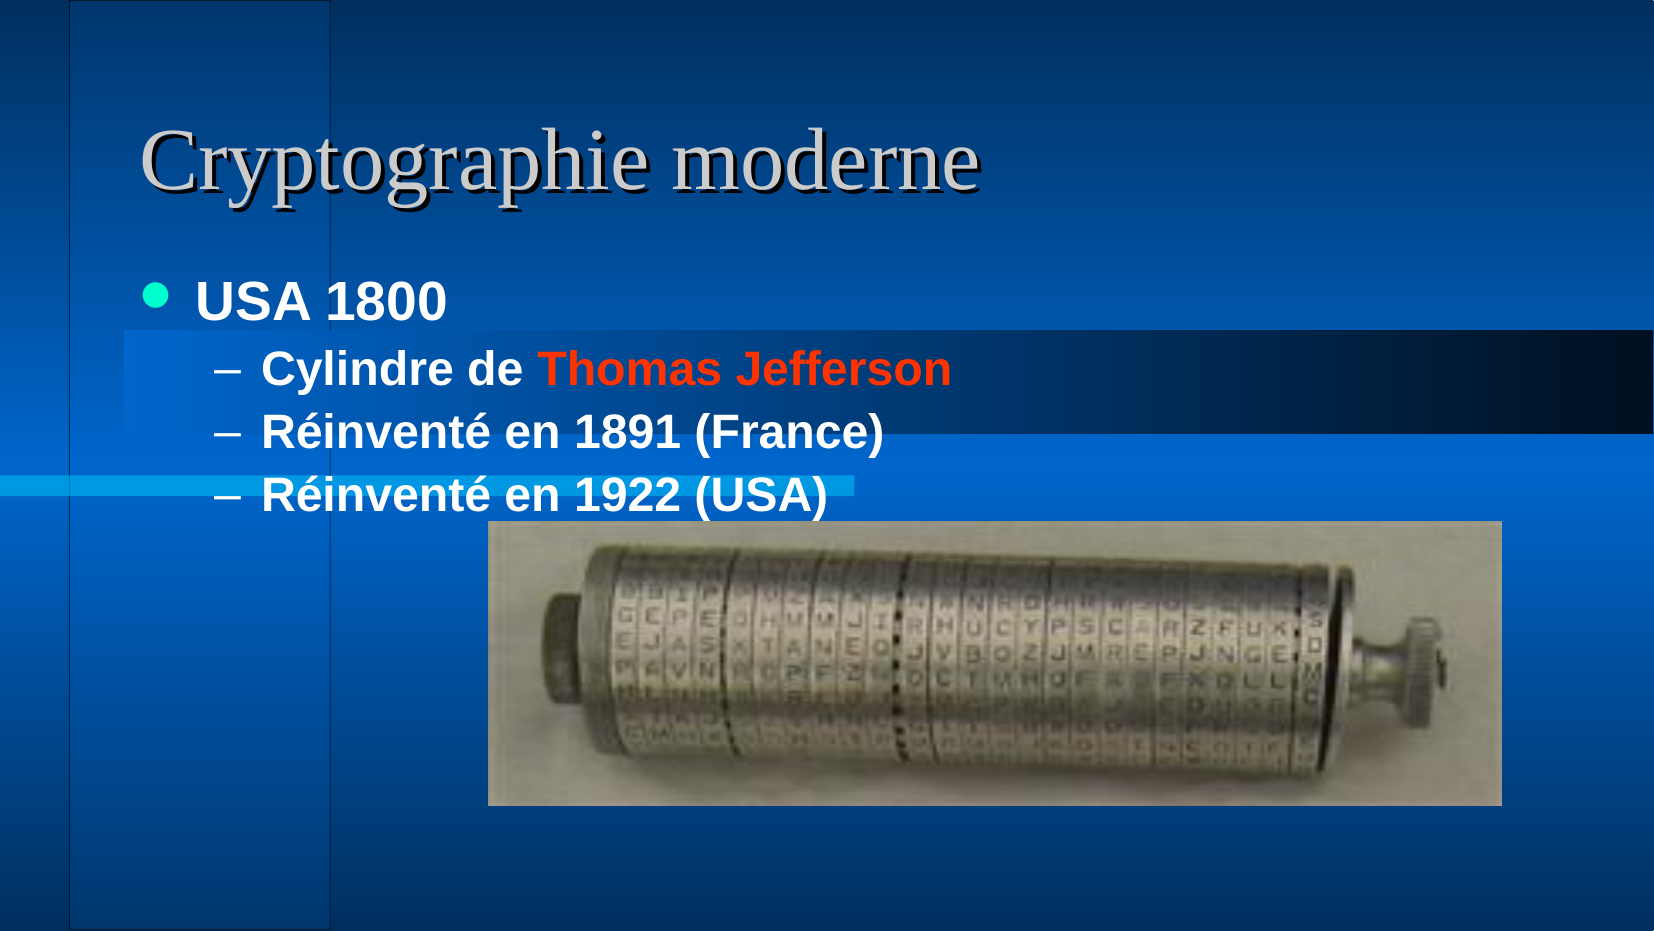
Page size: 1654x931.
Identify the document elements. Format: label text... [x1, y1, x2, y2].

title Cryptographie moderne [124, 82, 1530, 238]
list USA 1800 Cylindre de Thomas Jefferson Réinventé en 1891 (France) Réinventé en 1922 (USA) [124, 268, 1530, 827]
picture [488, 521, 1502, 806]
